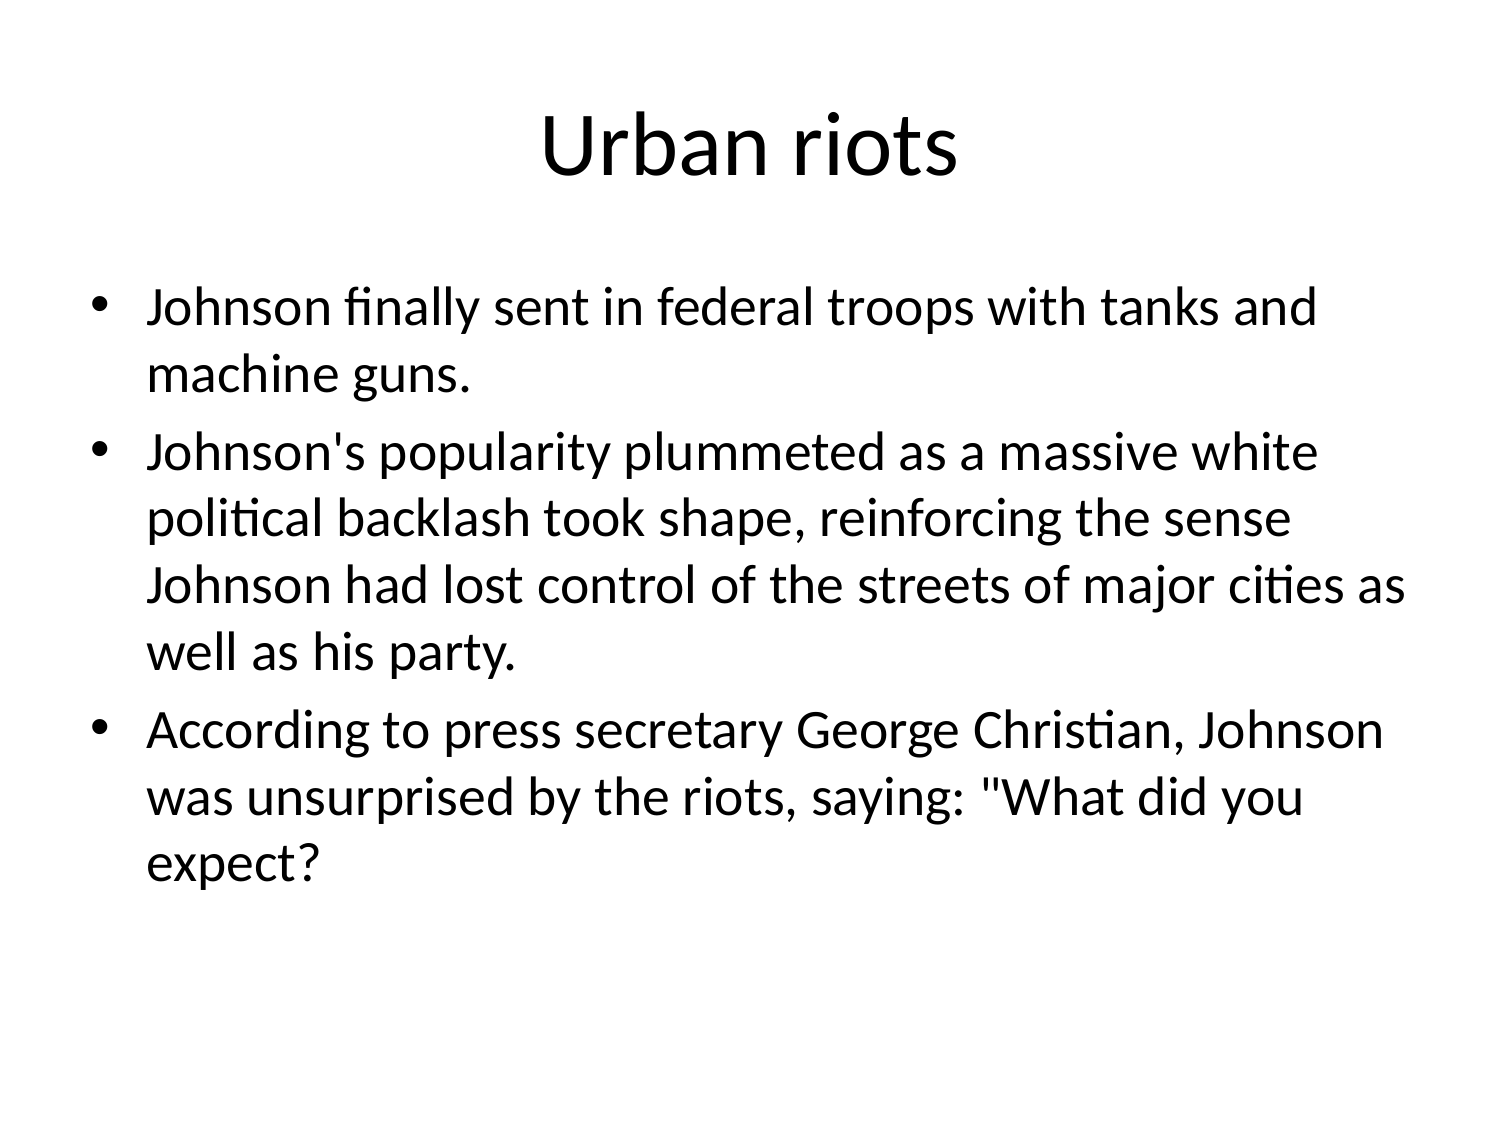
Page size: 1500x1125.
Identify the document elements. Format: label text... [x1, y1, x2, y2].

list Johnson finally sent in federal troops with tanks and machine guns. Johnson's popularity plummeted as a massive white political backlash took shape, reinforcing the sense Johnson had lost control of the streets of major cities as well as his party. According to press secretary George Christian, Johnson was unsurprised by the riots, saying: "What did you expect? [75, 262, 1425, 1005]
title Urban riots [75, 45, 1425, 233]
